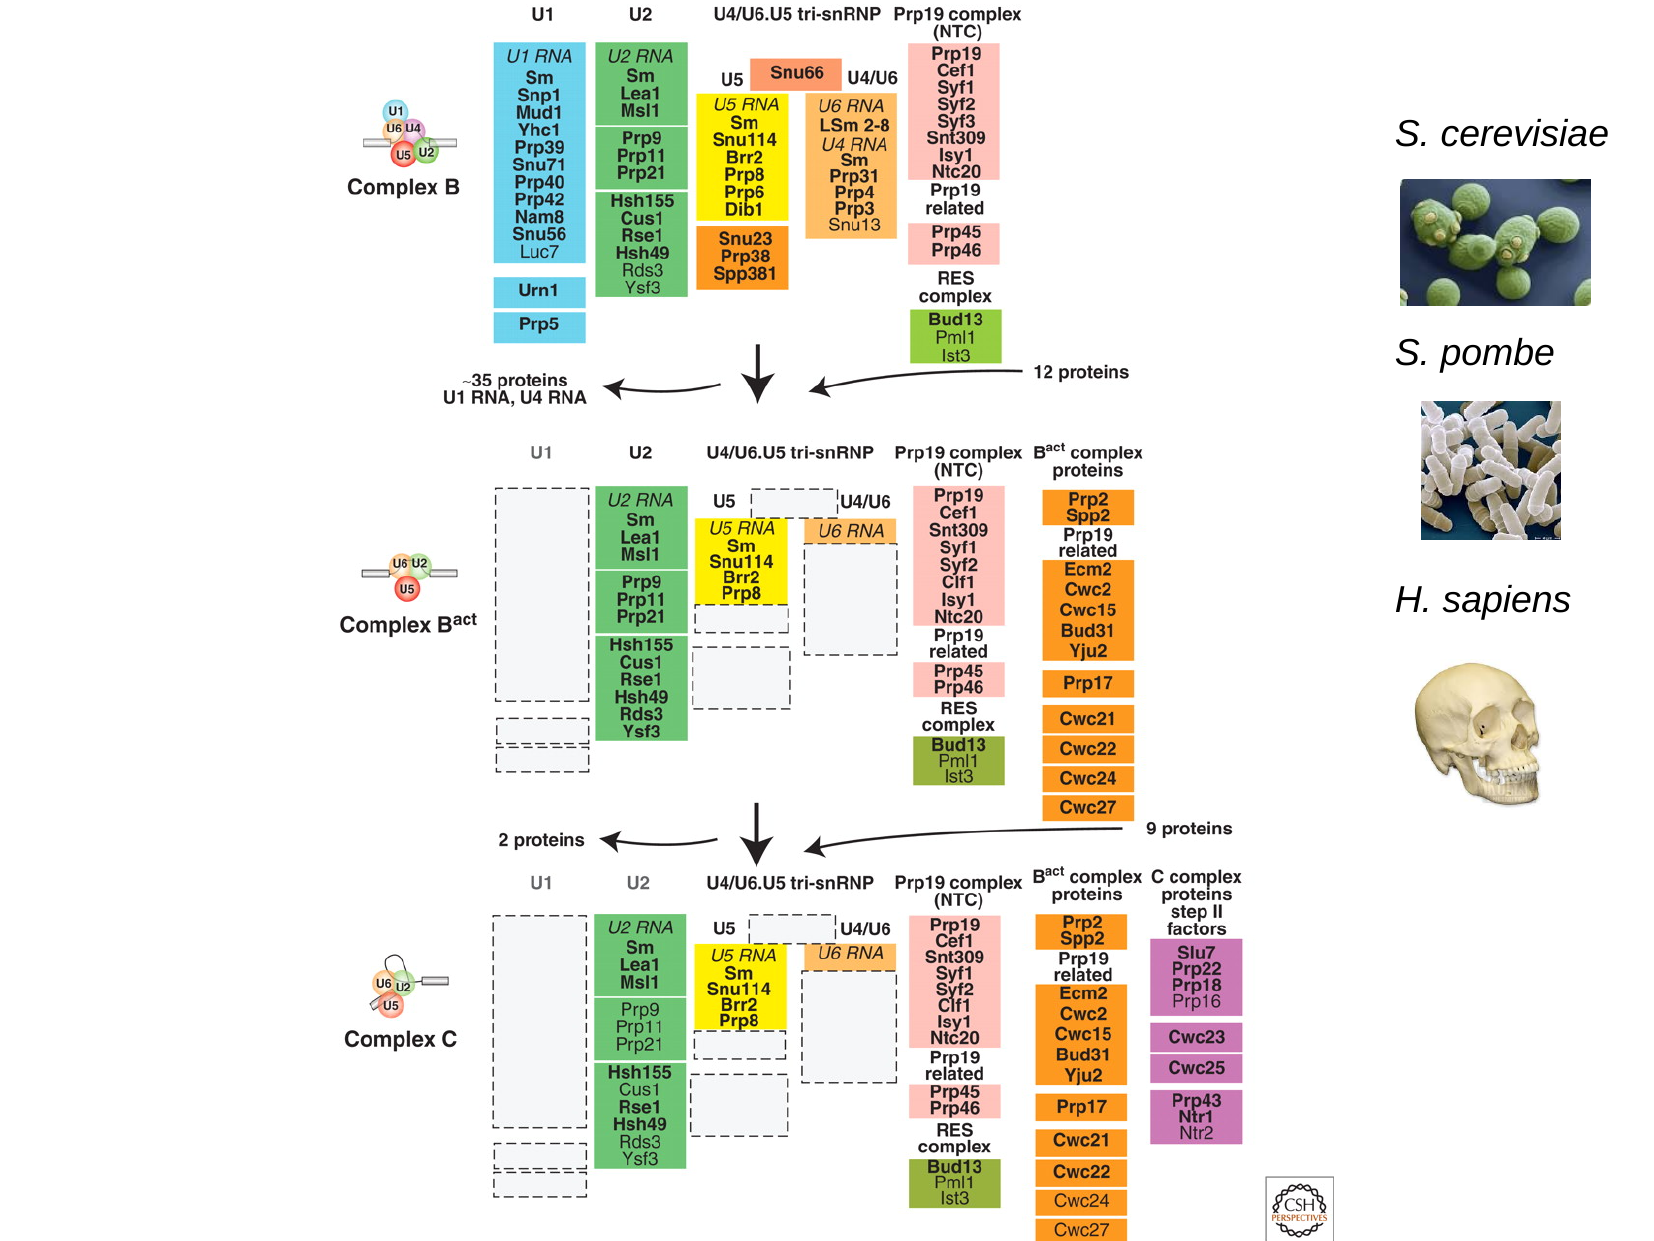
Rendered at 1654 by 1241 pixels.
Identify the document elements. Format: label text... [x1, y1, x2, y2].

picture [339, 4, 1334, 1241]
text_box S. pombe [1380, 323, 1570, 381]
text_box S. cerevisiae [1380, 105, 1624, 162]
picture [1410, 659, 1543, 810]
text_box H. sapiens [1380, 571, 1587, 629]
picture [1421, 401, 1561, 541]
picture [1400, 179, 1591, 306]
